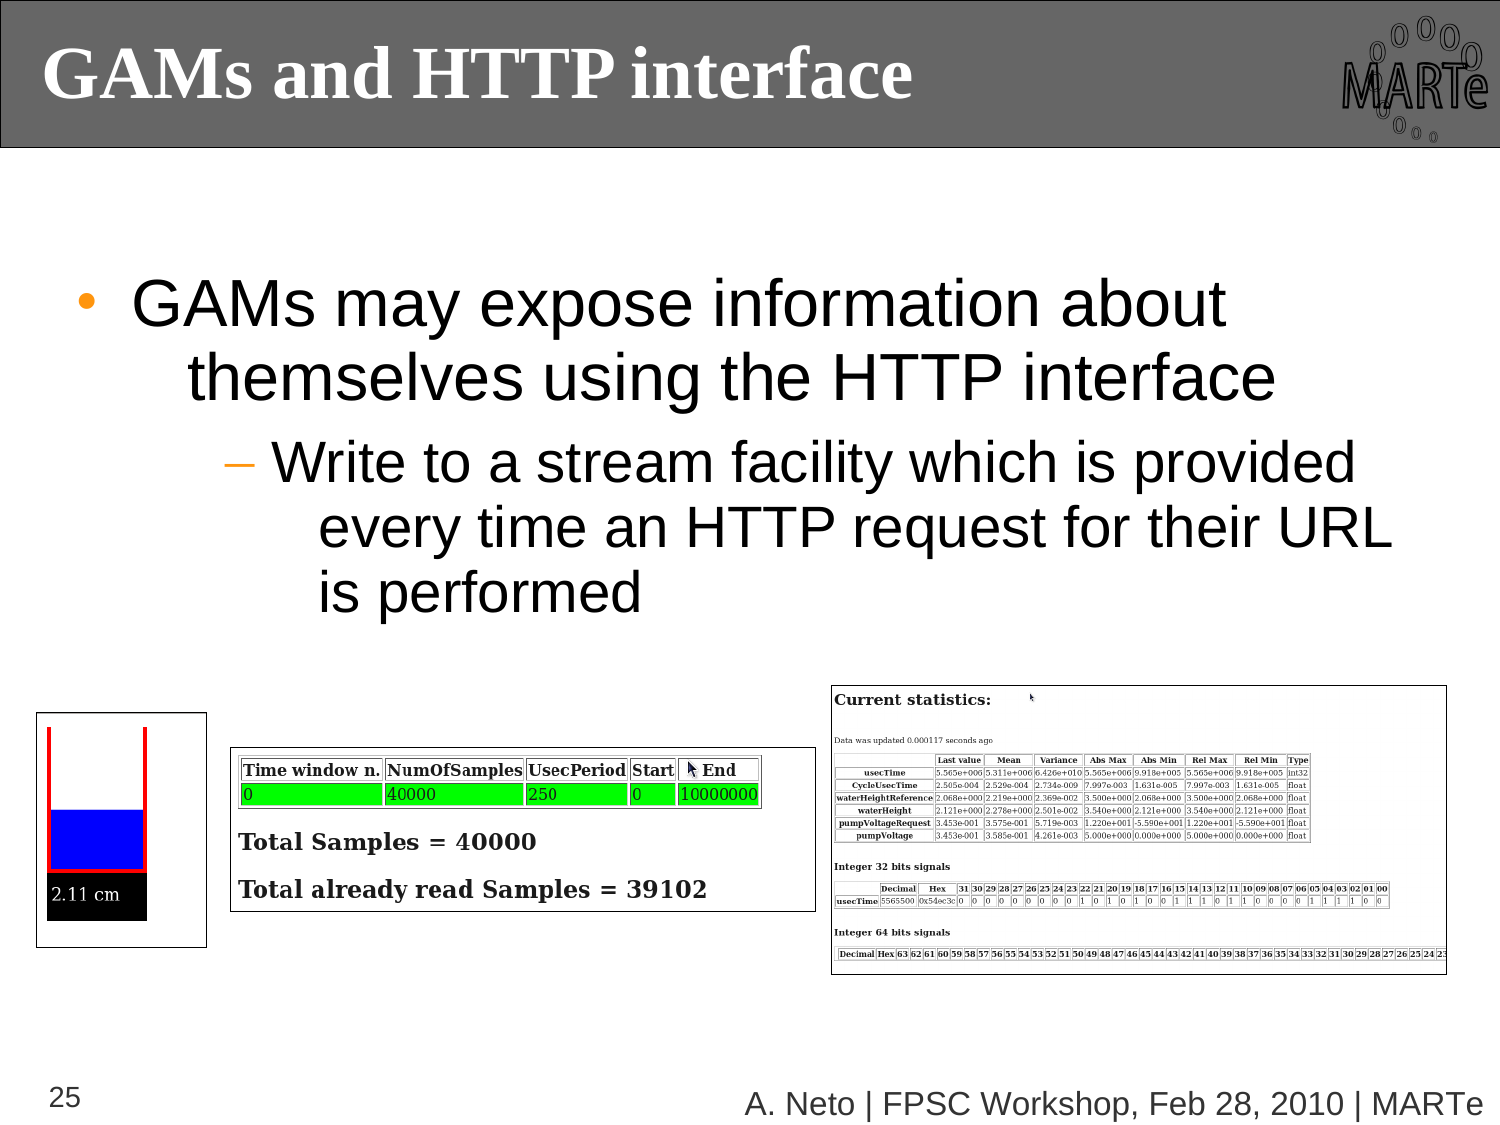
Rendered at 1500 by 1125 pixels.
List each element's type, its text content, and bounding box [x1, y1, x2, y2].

picture [1340, 0, 1489, 148]
picture [36, 712, 207, 948]
picture [230, 747, 816, 912]
picture [831, 685, 1447, 975]
title GAMs and HTTP interface [41, 0, 1128, 148]
list GAMs may expose information about themselves using the HTTP interface Write to a stream facility which is provided every time an HTTP request for their URL is performed [75, 262, 1425, 995]
